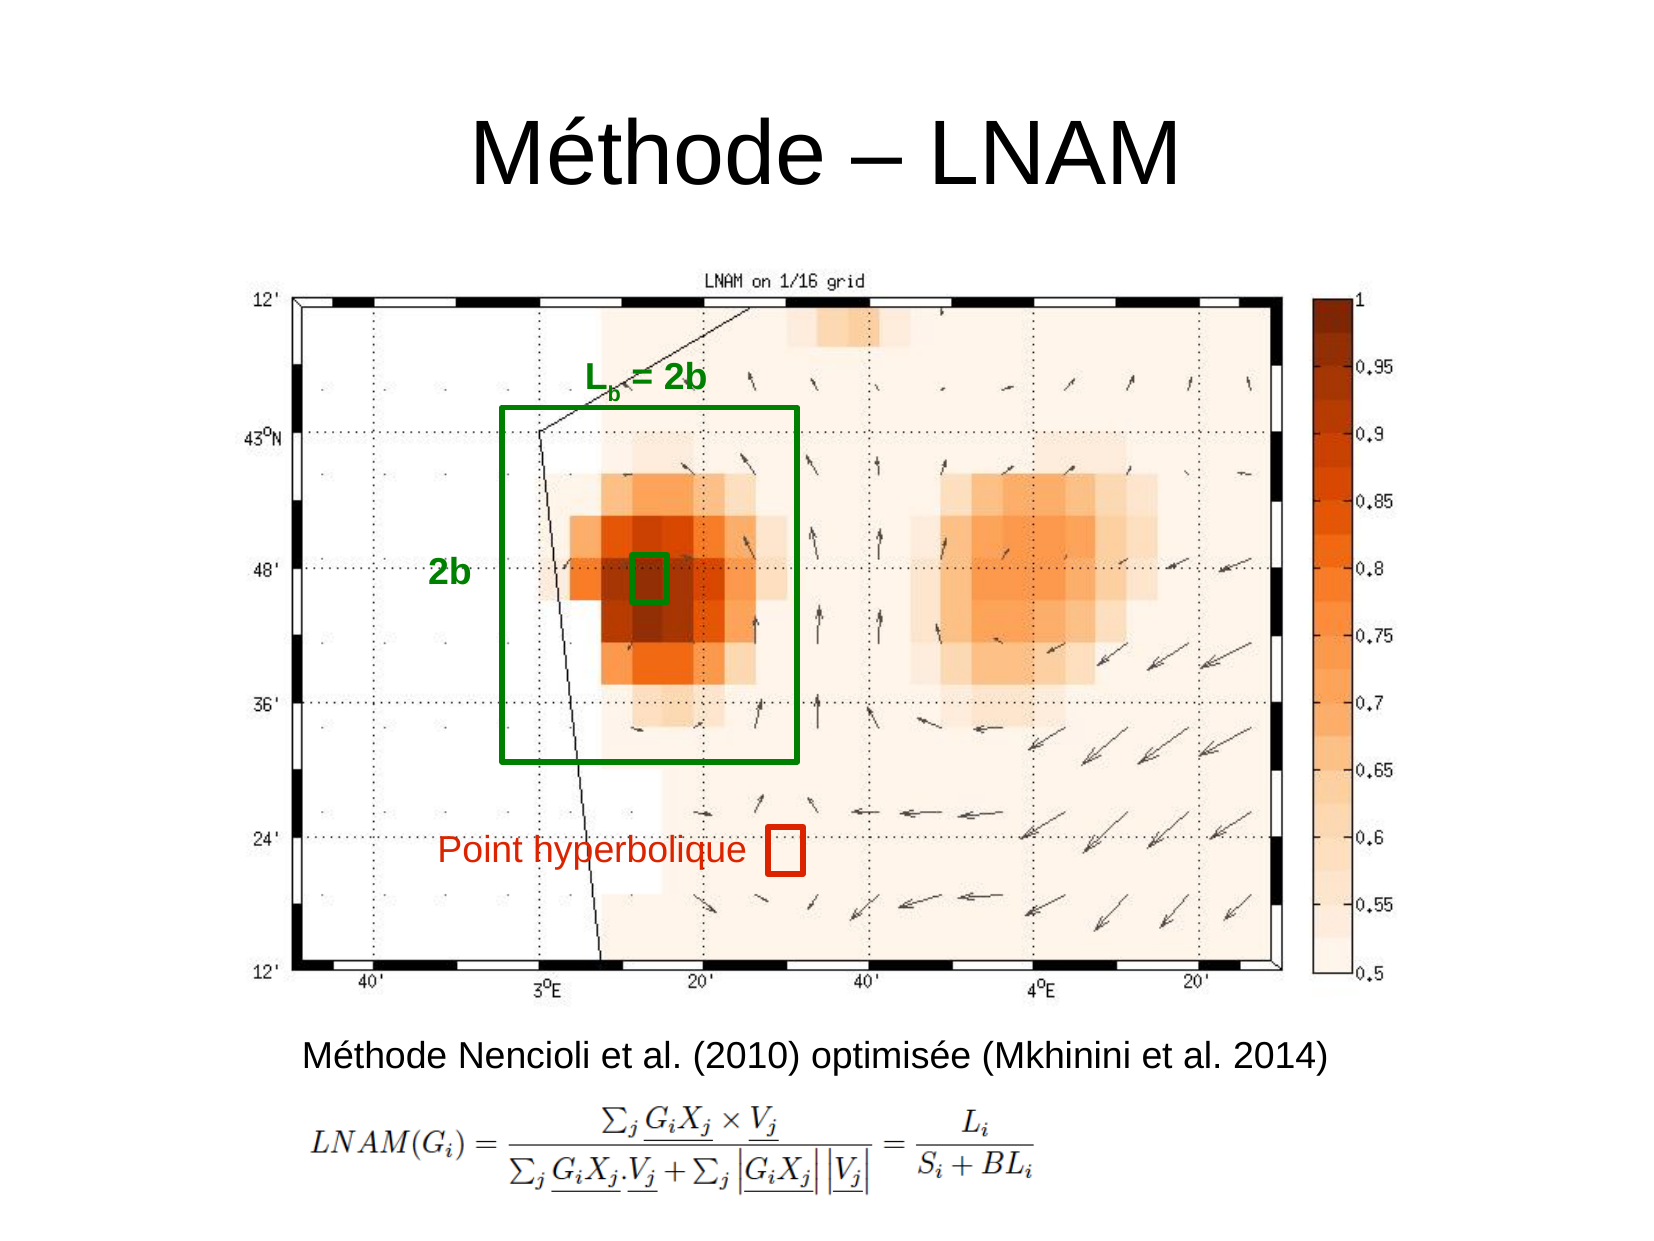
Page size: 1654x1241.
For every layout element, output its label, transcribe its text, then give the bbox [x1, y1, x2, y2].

text_box Point hyperbolique [422, 820, 762, 878]
text_box 2b [413, 543, 497, 601]
picture [109, 219, 1516, 1207]
text_box Lb = 2b [570, 347, 751, 414]
title Méthode – LNAM [82, 49, 1571, 257]
text_box Méthode Nencioli et al. (2010) optimisée (Mkhinini et al. 2014) [287, 1027, 1345, 1085]
